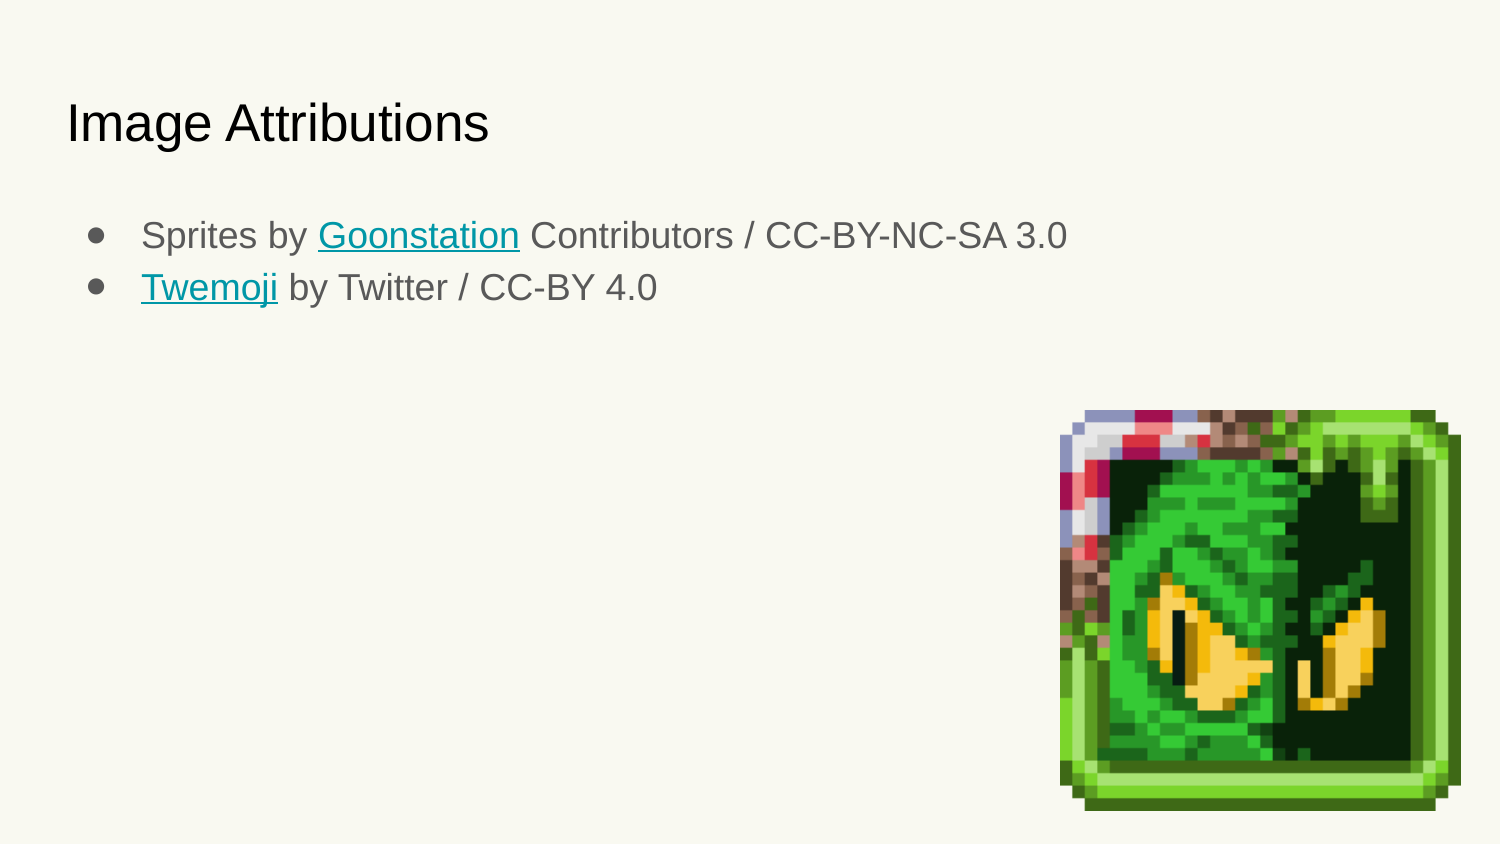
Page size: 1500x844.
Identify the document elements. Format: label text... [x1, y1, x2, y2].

list Sprites by Goonstation Contributors / CC-BY-NC-SA 3.0 Twemoji by Twitter / CC-BY 4.0 [51, 189, 1449, 750]
title Image Attributions [51, 72, 1449, 167]
picture [1060, 410, 1461, 811]
